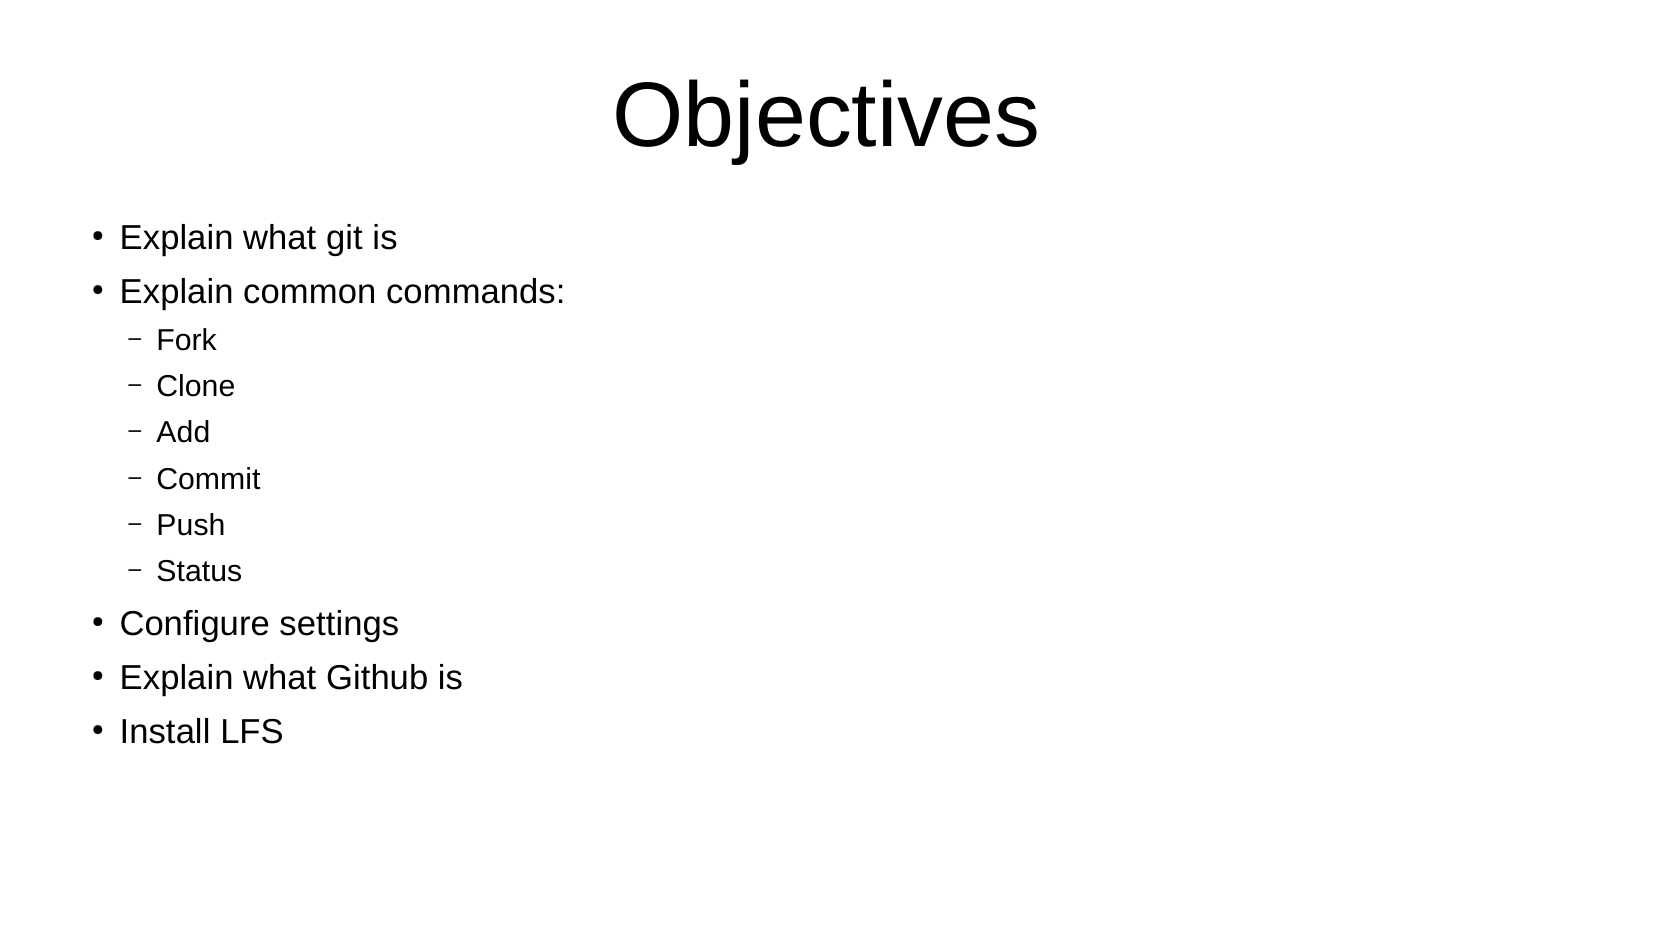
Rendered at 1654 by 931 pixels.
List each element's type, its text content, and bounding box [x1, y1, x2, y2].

list Explain what git is Explain common commands: Fork Clone Add Commit Push Status Configure settings Explain what Github is Install LFS [82, 217, 1571, 758]
title Objectives [82, 37, 1571, 193]
